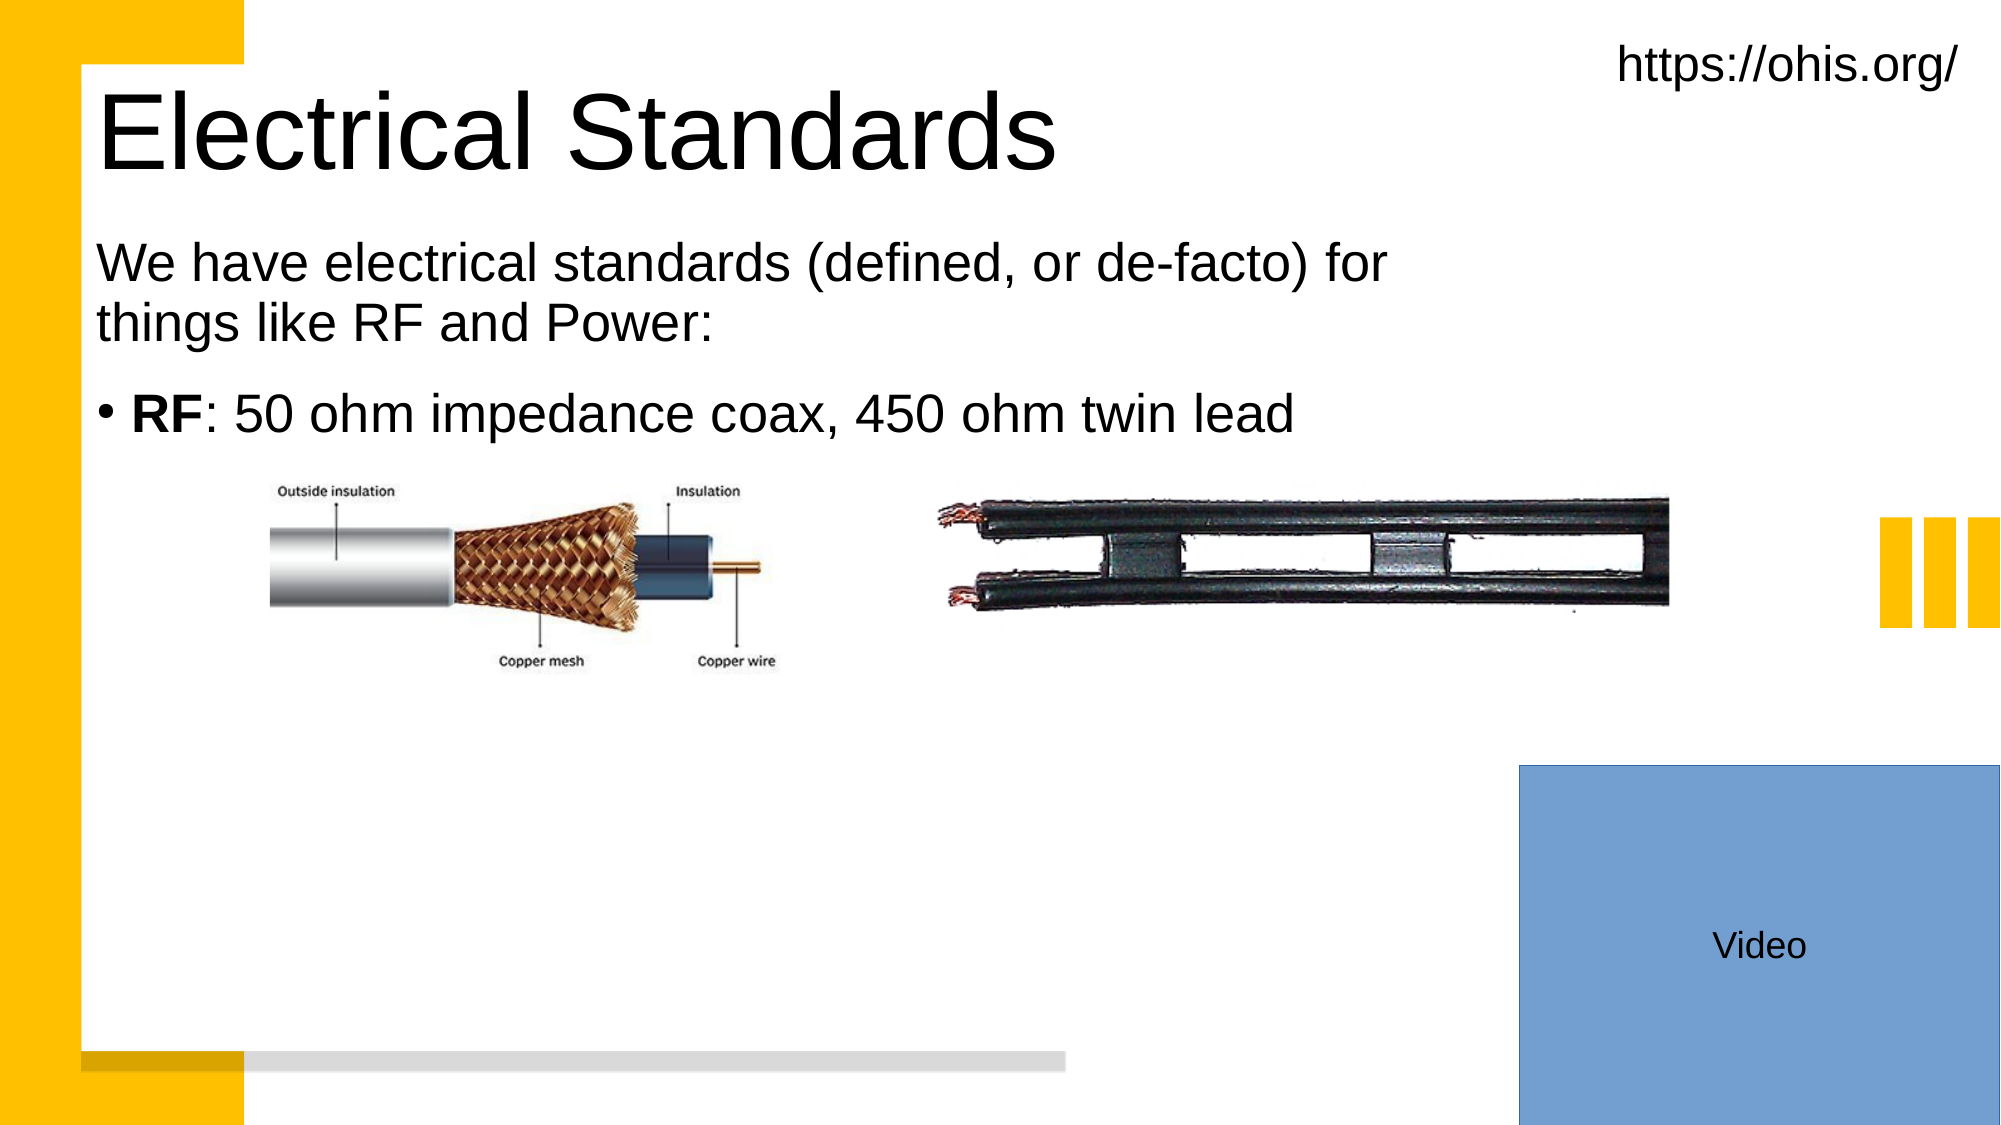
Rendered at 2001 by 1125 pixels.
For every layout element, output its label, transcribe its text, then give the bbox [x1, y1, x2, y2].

picture [269, 464, 781, 689]
picture [900, 465, 1682, 631]
text_box Electrical Standards [81, 64, 1921, 201]
text_box Video [1519, 765, 2000, 1125]
text_box https://ohis.org/ [1590, 29, 1974, 105]
text_box We have electrical standards (defined, or de-facto) for things like RF and Power: RF: 50 ohm impedance coax, 450 ohm twin lead [81, 224, 1516, 1036]
text_box [0, 0, 2000, 1125]
